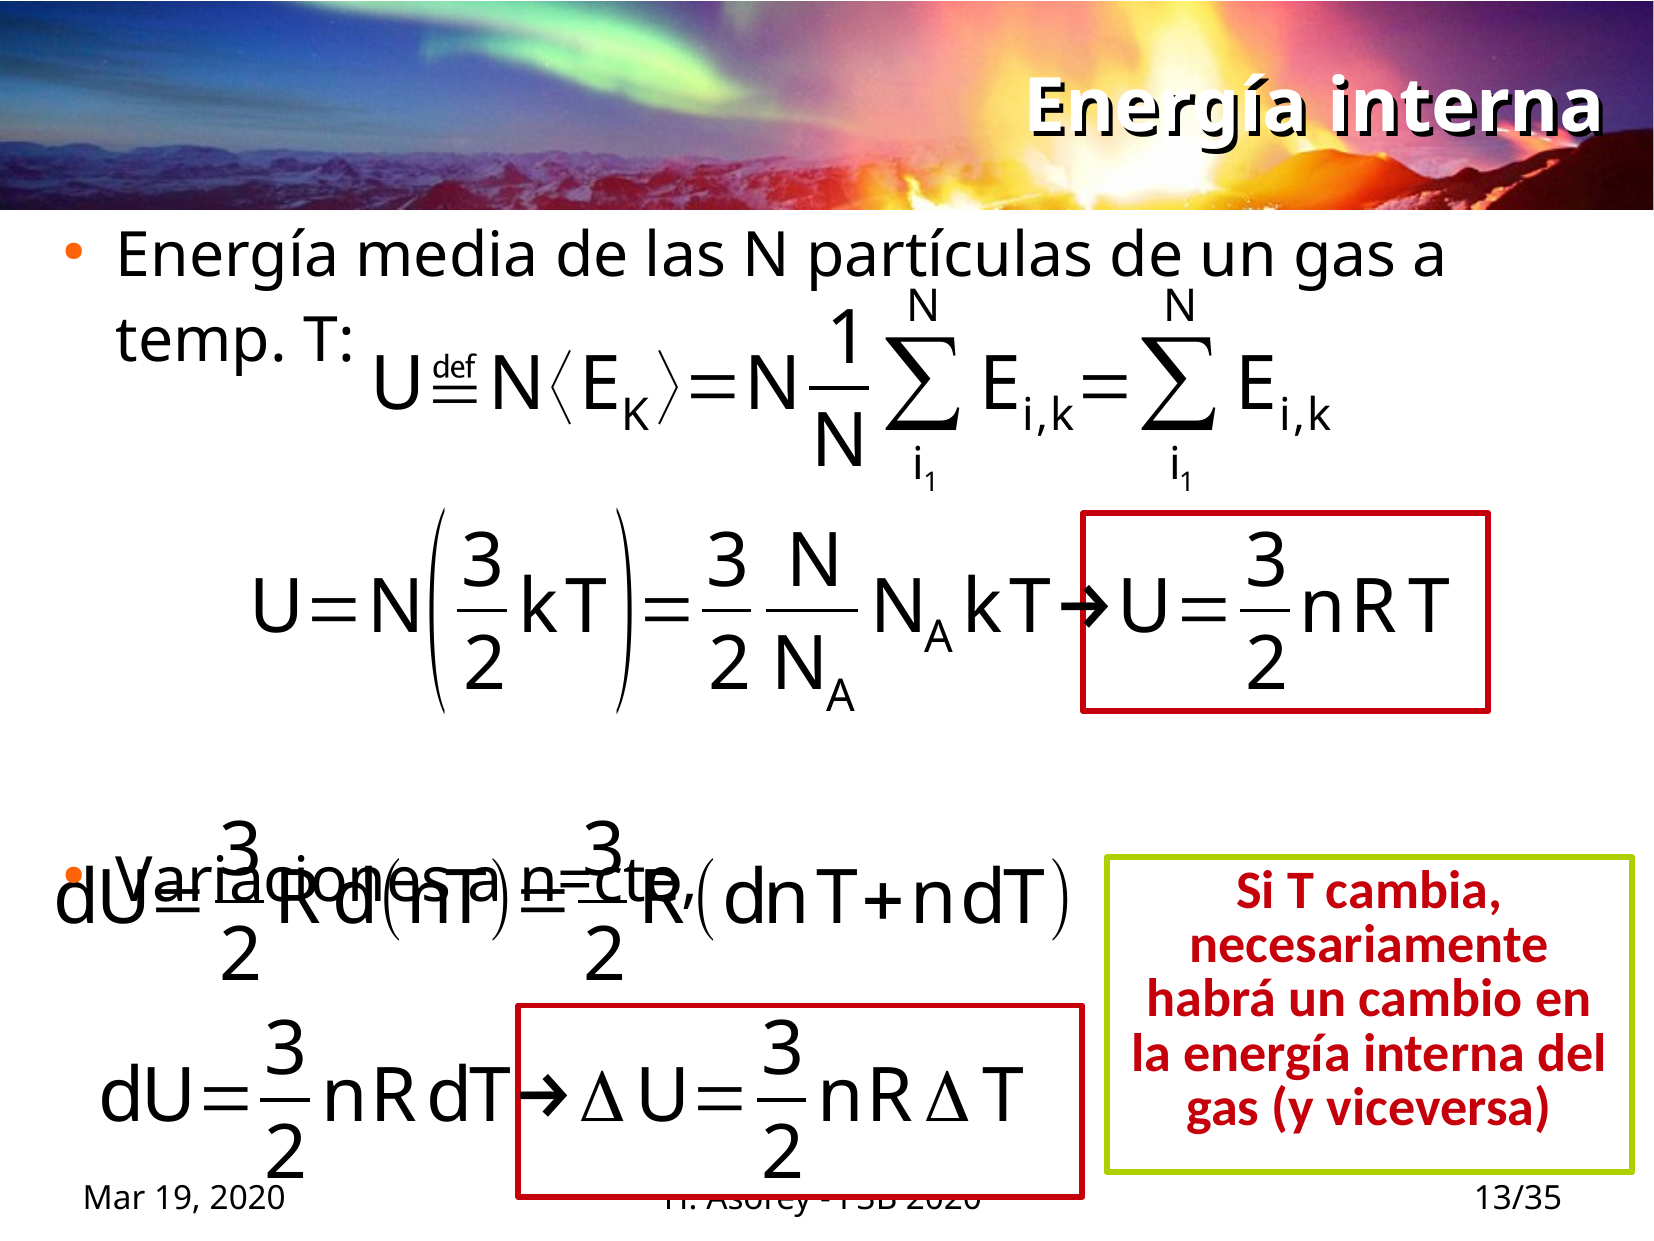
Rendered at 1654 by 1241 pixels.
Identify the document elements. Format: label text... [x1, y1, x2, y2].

title Energía interna [45, 15, 1606, 191]
text_box Si T cambia, necesariamente habrá un cambio en la energía interna del gas (y viceversa) [1106, 857, 1632, 1173]
picture [0, 1, 1654, 210]
list Energía media de las N partículas de un gas a temp. T: Variaciones a n=cte, [45, 210, 1606, 1216]
chart [243, 277, 1457, 722]
